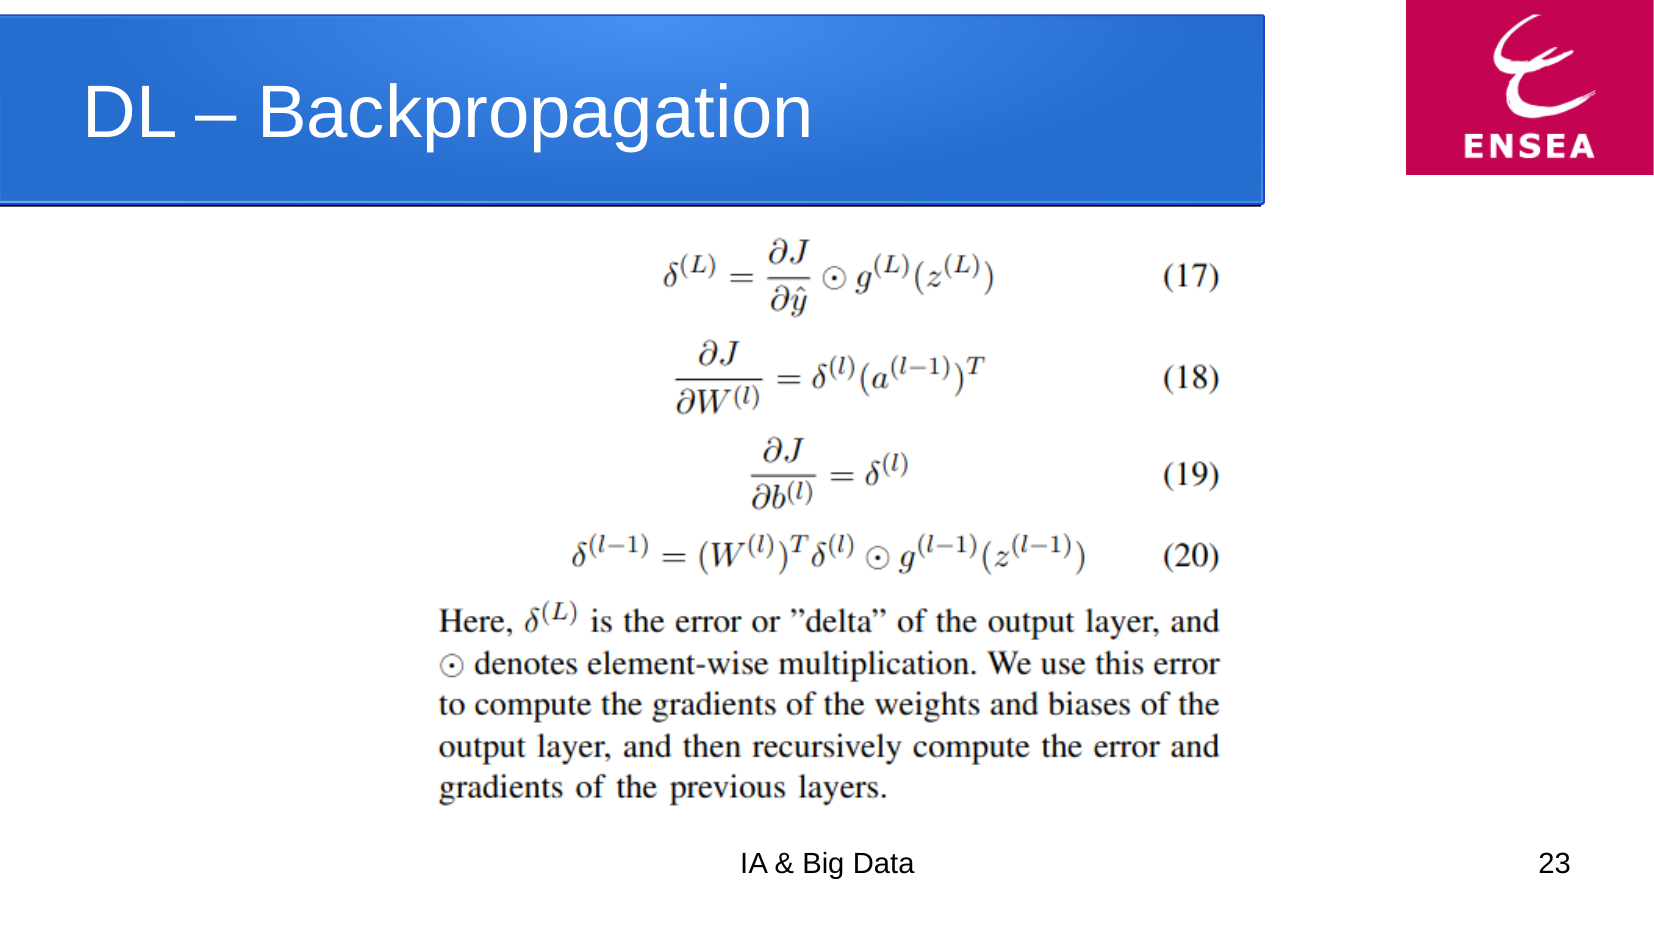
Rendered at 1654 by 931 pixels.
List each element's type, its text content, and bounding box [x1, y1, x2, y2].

picture [1406, 0, 1654, 175]
picture [426, 232, 1241, 815]
title DL – Backpropagation [82, 35, 1235, 189]
